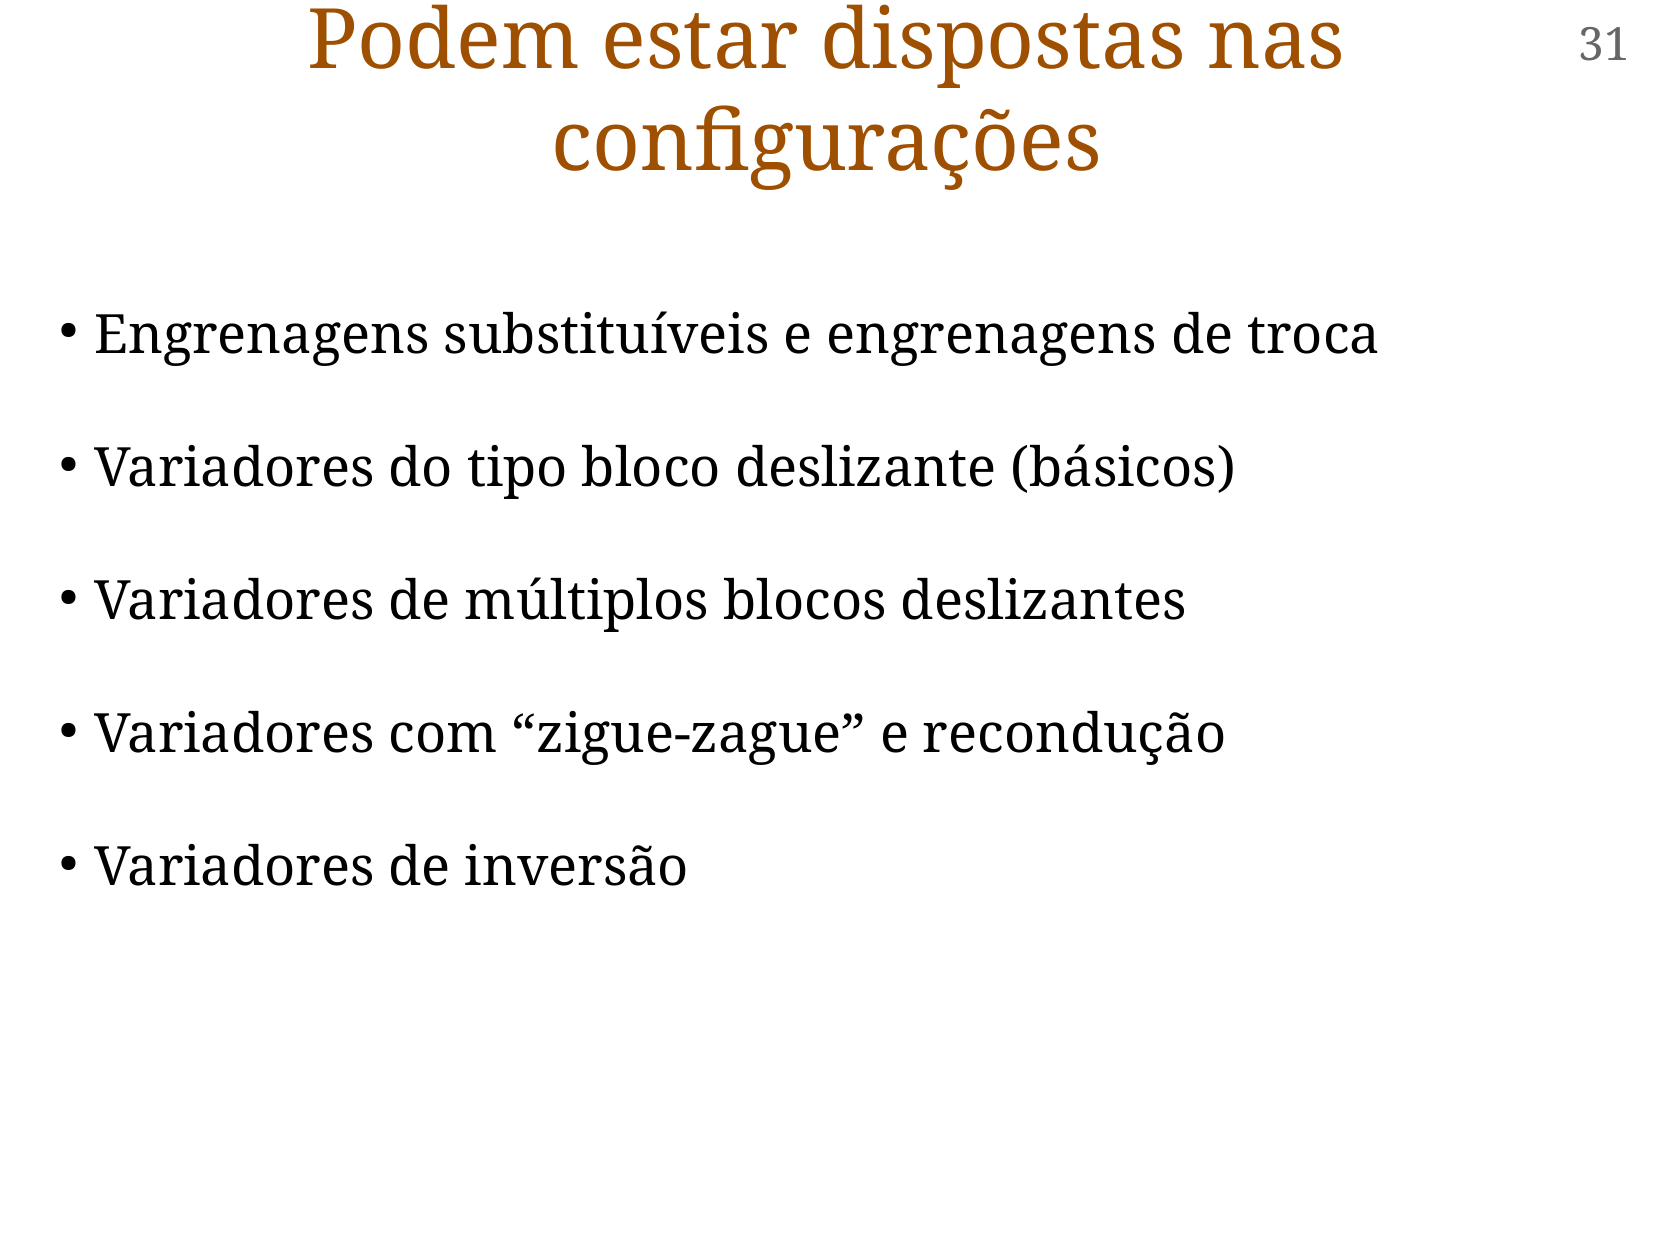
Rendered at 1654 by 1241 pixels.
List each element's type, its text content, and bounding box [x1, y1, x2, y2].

title Podem estar dispostas nas configurações [59, 0, 1595, 191]
list Engrenagens substituíveis e engrenagens de troca Variadores do tipo bloco deslizante (básicos) Variadores de múltiplos blocos deslizantes Variadores com “zigue-zague” e recondução Variadores de inversão [59, 295, 1595, 1211]
